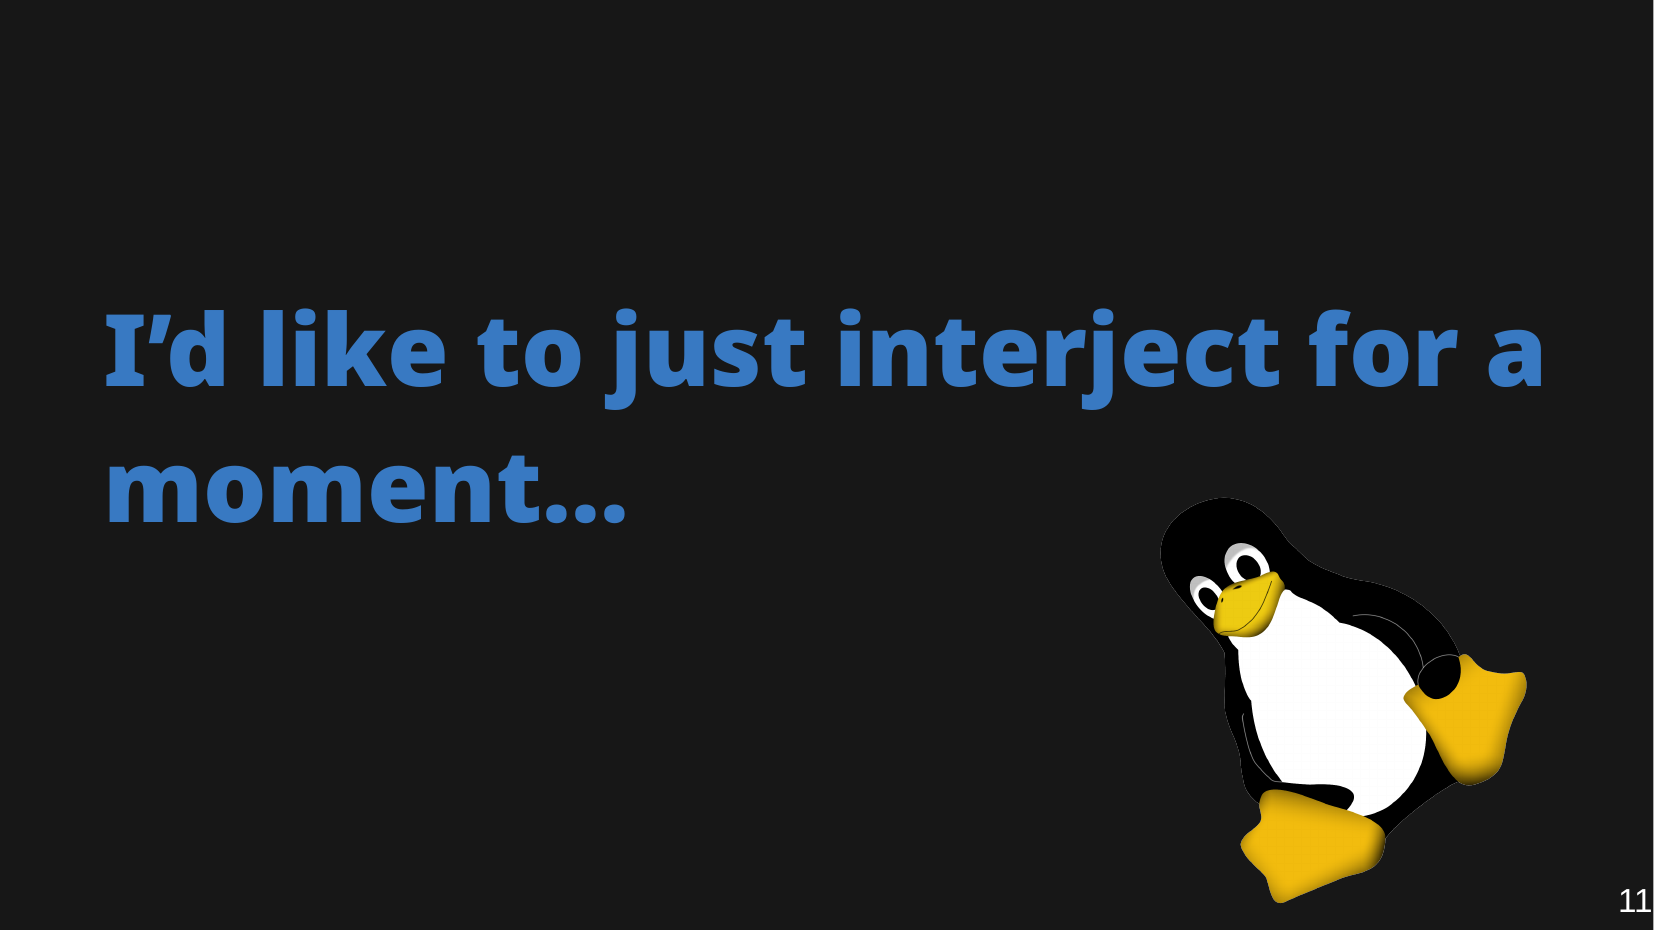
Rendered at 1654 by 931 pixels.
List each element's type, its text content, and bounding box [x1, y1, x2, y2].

subtitle I’d like to just interject for a moment... [0, 0, 1654, 832]
picture [1039, 397, 1581, 931]
text_box <number> [1603, 874, 1654, 931]
